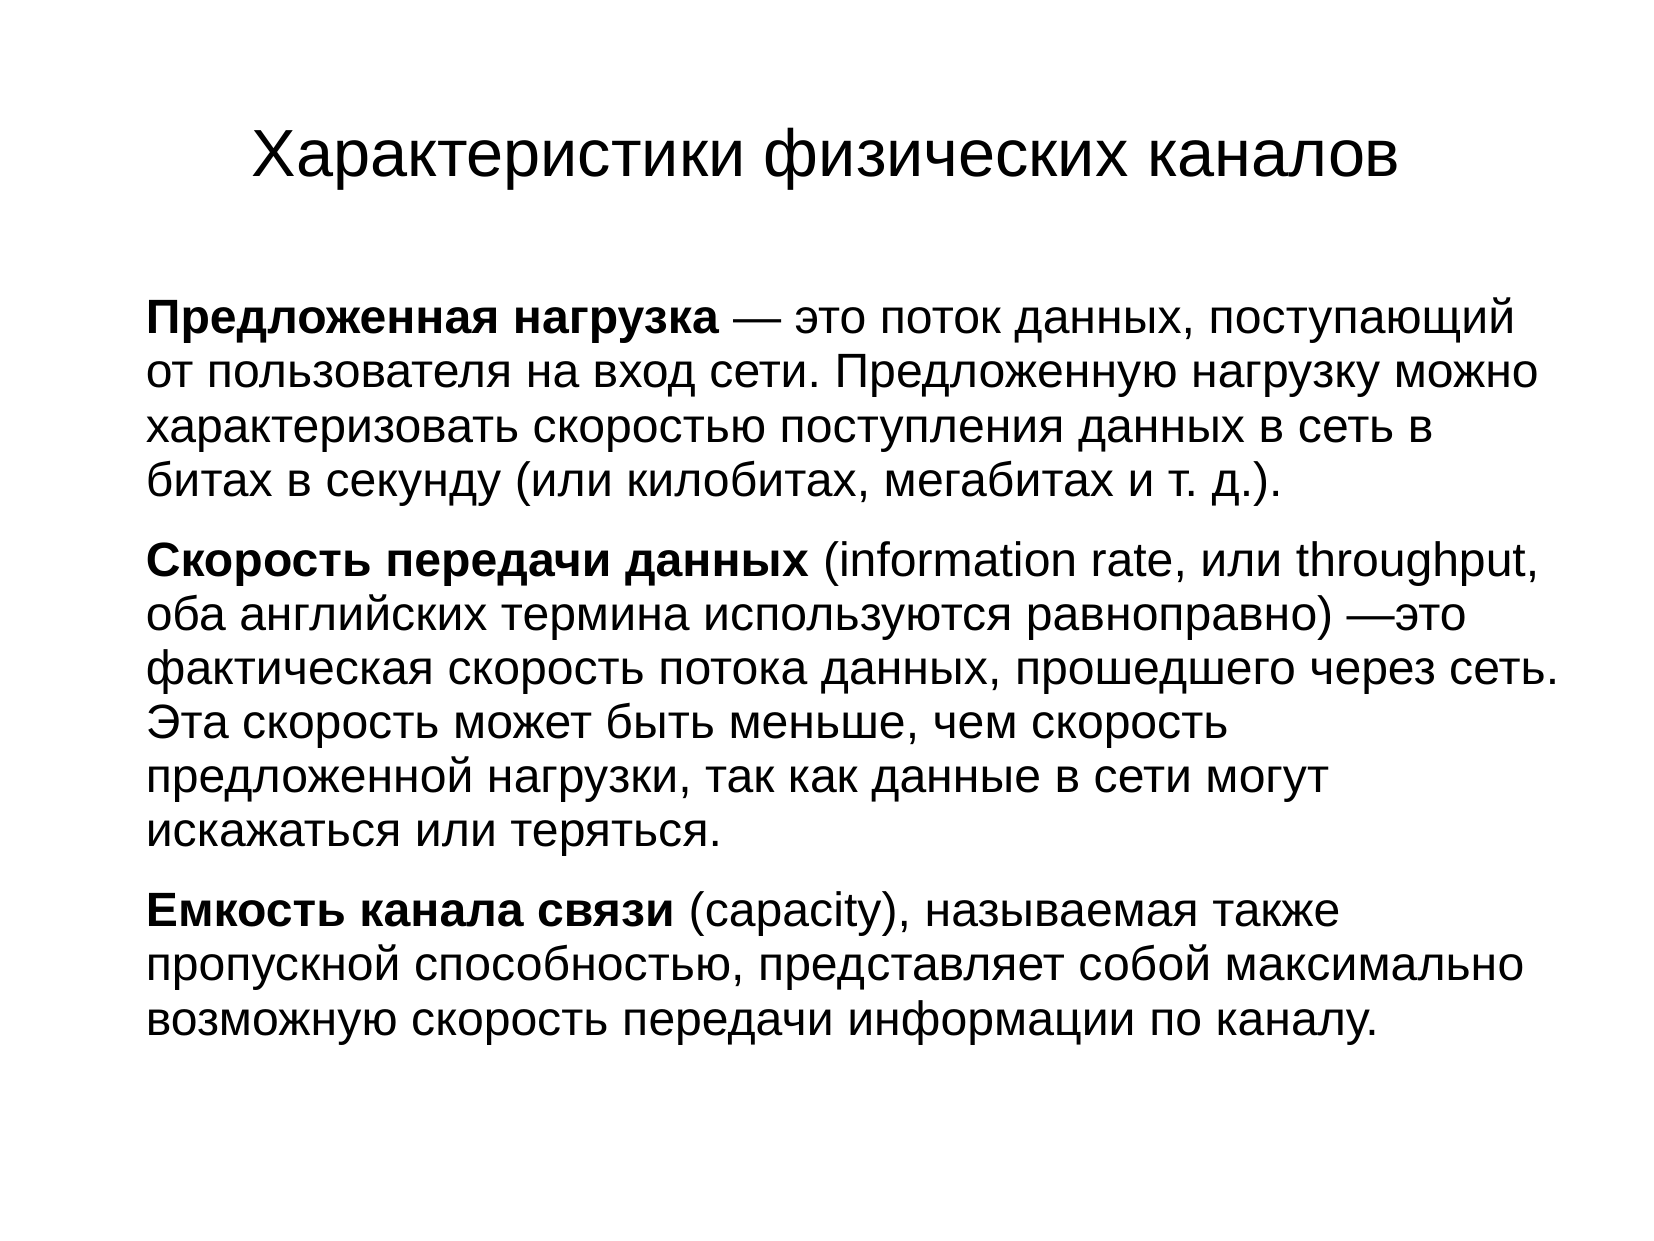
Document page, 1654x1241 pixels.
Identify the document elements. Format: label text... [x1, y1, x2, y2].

list Предложенная нагрузка — это поток данных, поступающий от пользователя на вход сети. Предложенную нагрузку можно характеризовать скоростью поступления данных в сеть в битах в секунду (или килобитах, мегабитах и т. д.). Скорость передачи данных (information rate, или throughput, оба английских термина используются равноправно) —это фактическая скорость потока данных, прошедшего через сеть. Эта скорость может быть меньше, чем скорость предложенной нагрузки, так как данные в сети могут искажаться или теряться. Емкость канала связи (capacity), называемая также пропускной способностью, пред­ставляет собой максимально возможную скорость передачи информации по каналу. [82, 290, 1571, 1052]
title Характеристики физических каналов [82, 49, 1571, 257]
